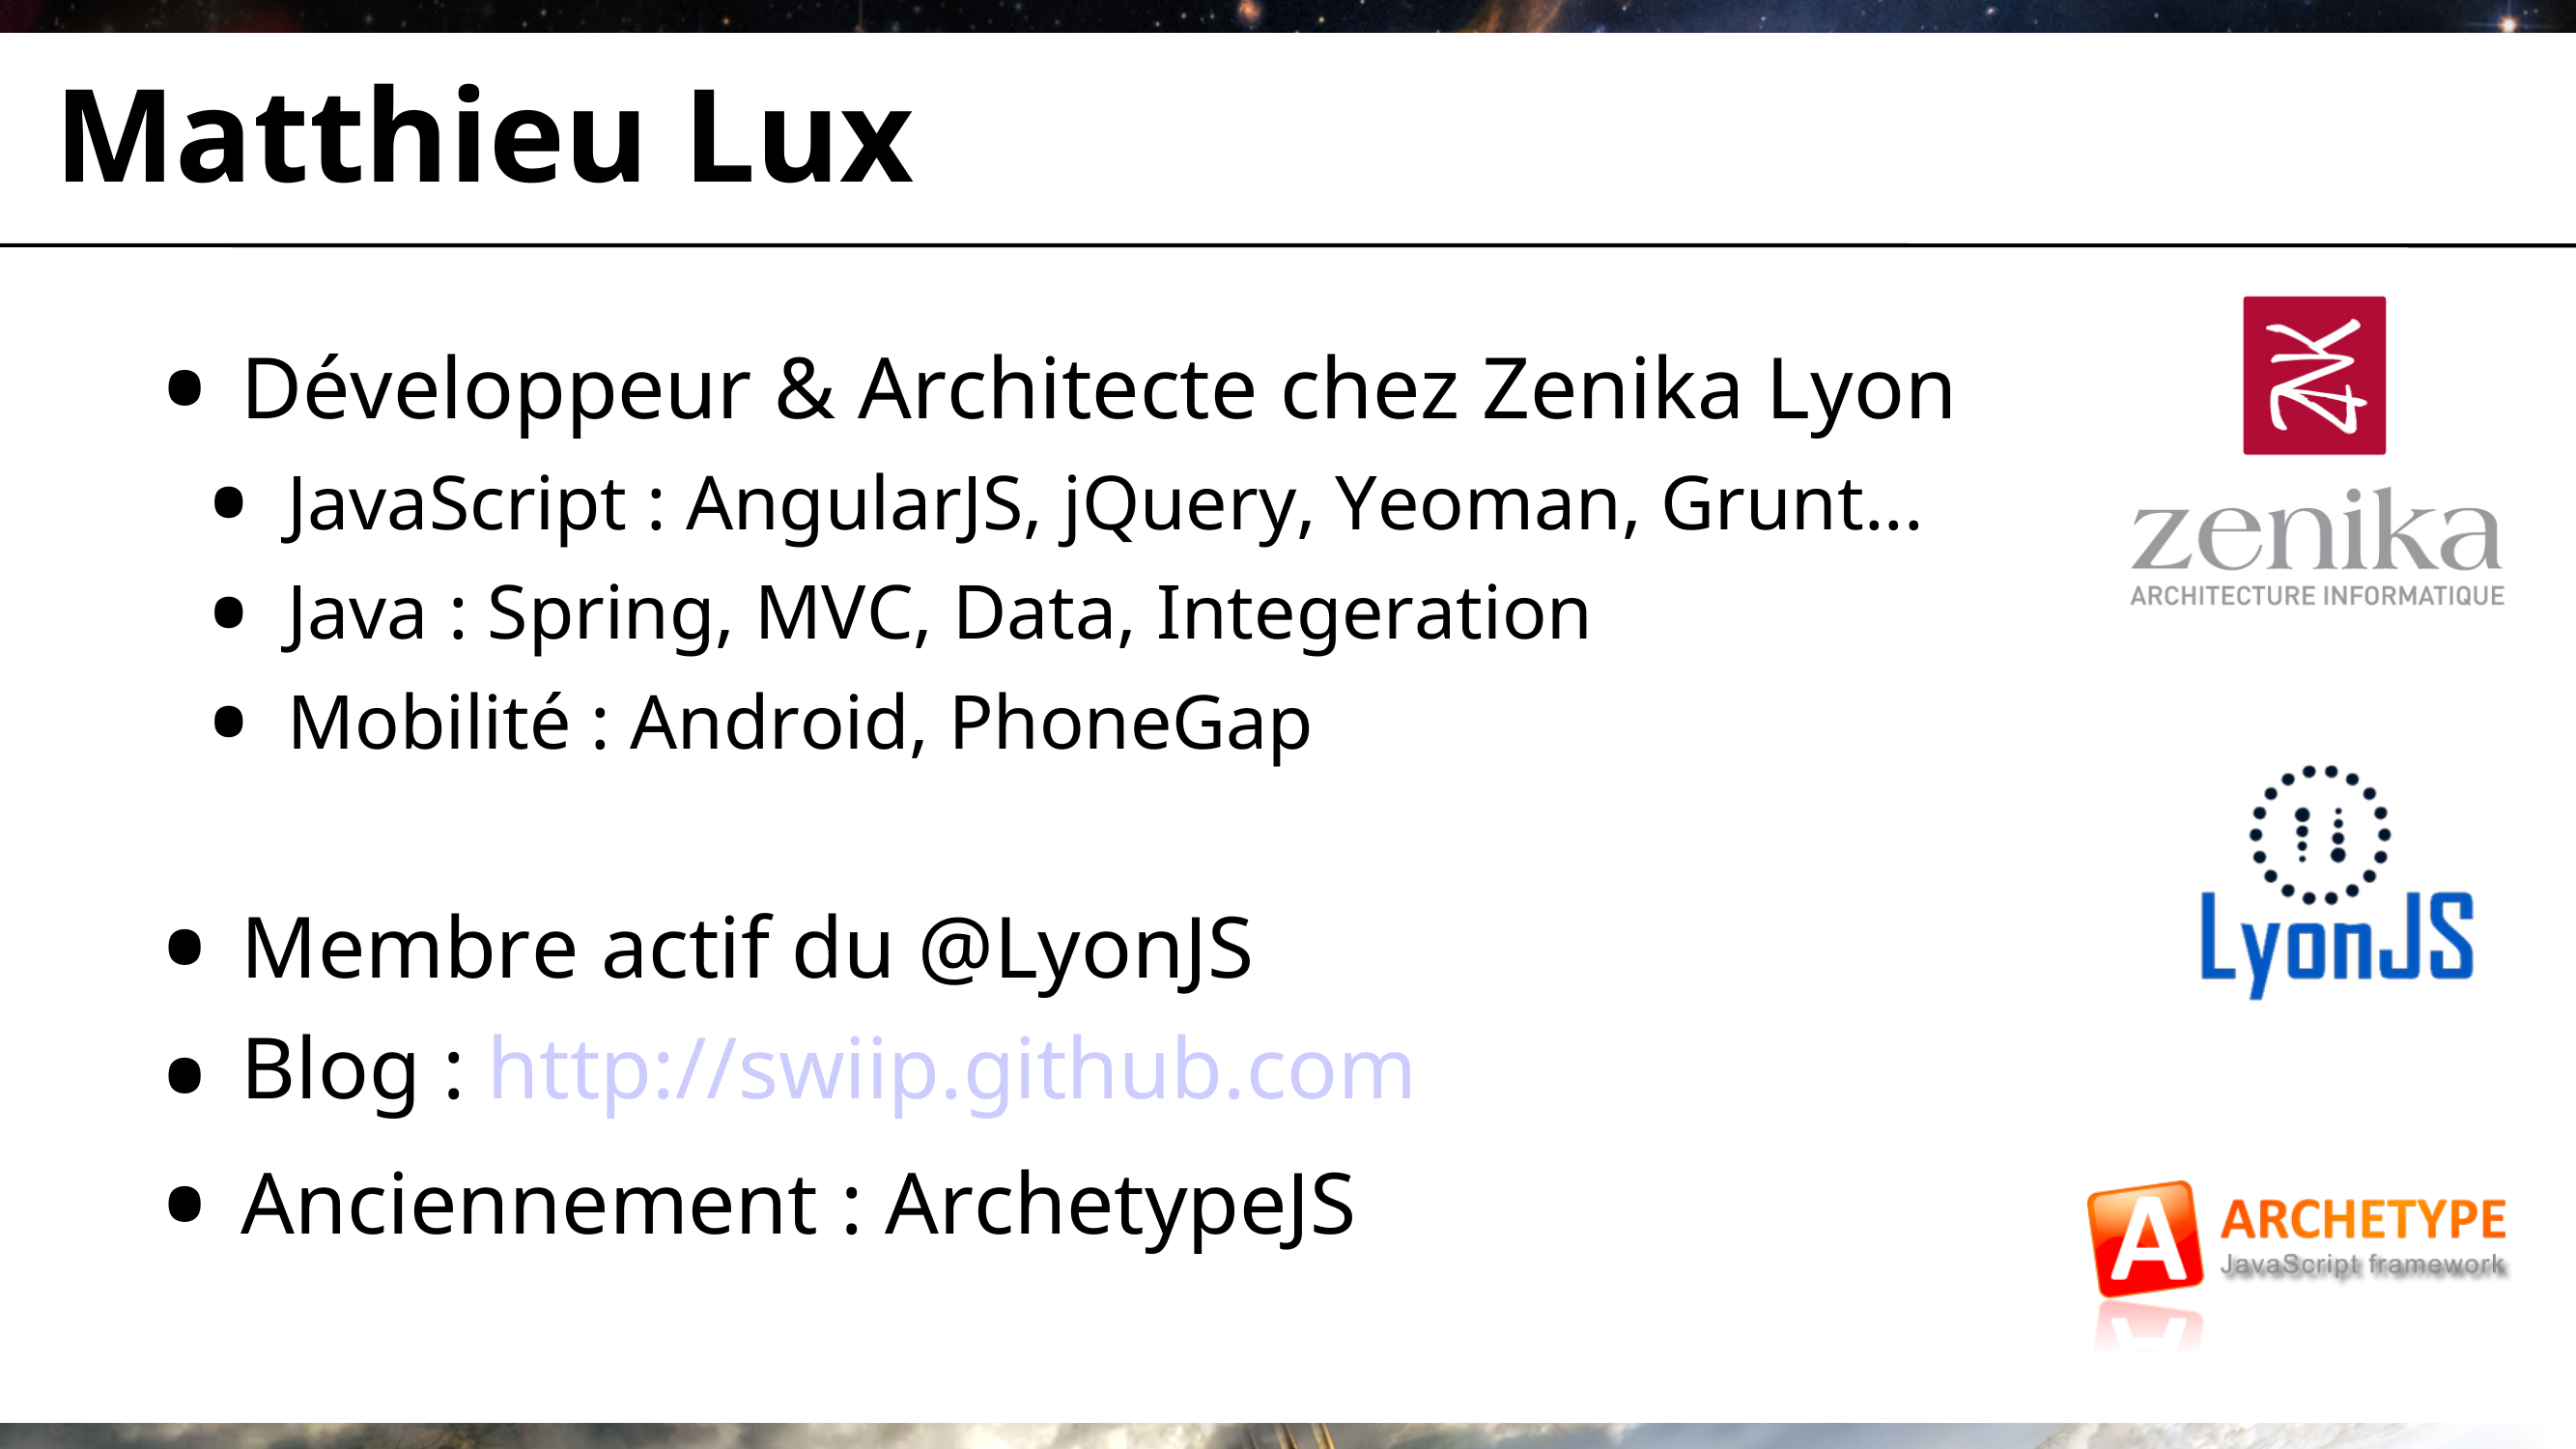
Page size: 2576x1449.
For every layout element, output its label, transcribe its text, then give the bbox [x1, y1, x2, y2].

picture [0, 1423, 2576, 1449]
picture [2185, 736, 2487, 1038]
picture [0, 0, 2576, 33]
text_box Développeur & Architecte chez Zenika Lyon JavaScript : AngularJS, jQuery, Yeoman, Grunt... Java : Spring, MVC, Data, Integeration Mobilité : Android, PhoneGap Membre actif du @LyonJS Blog : http://swiip.github.com Anciennement : ArchetypeJS [116, 326, 2457, 1387]
text_box Matthieu Lux [45, 12, 2528, 250]
picture [2087, 1175, 2520, 1358]
picture [2120, 281, 2510, 628]
